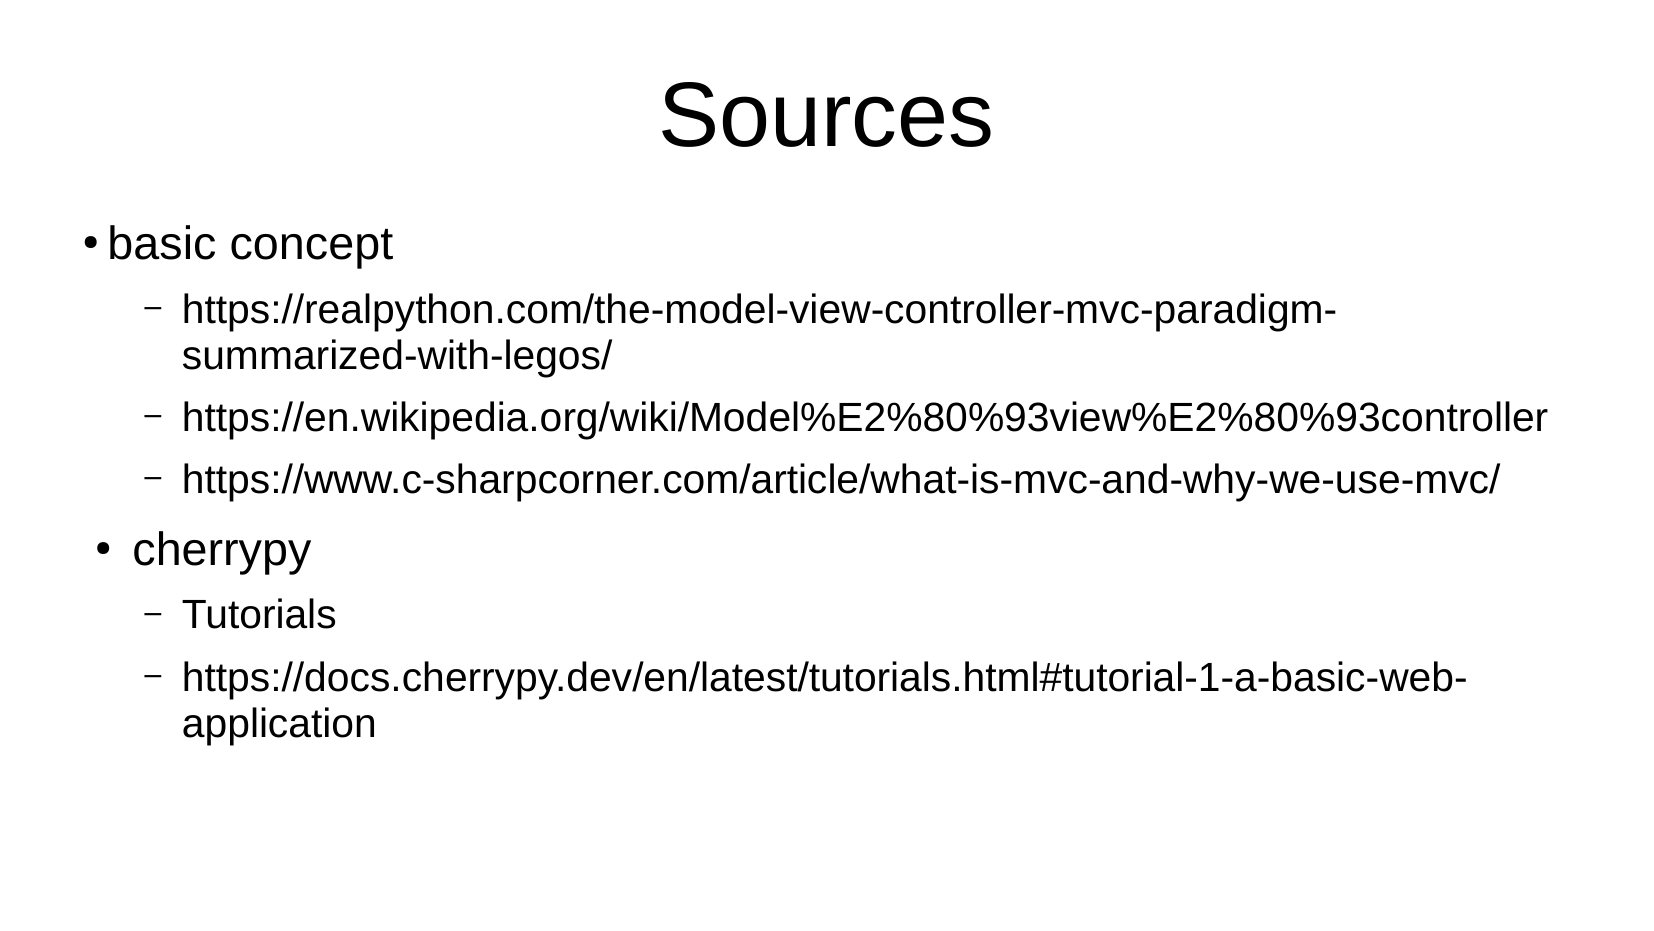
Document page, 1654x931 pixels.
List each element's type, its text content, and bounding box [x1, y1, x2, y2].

list basic concept https://realpython.com/the-model-view-controller-mvc-paradigm-summarized-with-legos/ https://en.wikipedia.org/wiki/Model%E2%80%93view%E2%80%93controller https://www.c-sharpcorner.com/article/what-is-mvc-and-why-we-use-mvc/ cherrypy Tutorials https://docs.cherrypy.dev/en/latest/tutorials.html#tutorial-1-a-basic-web-application [82, 217, 1571, 758]
title Sources [82, 37, 1571, 193]
